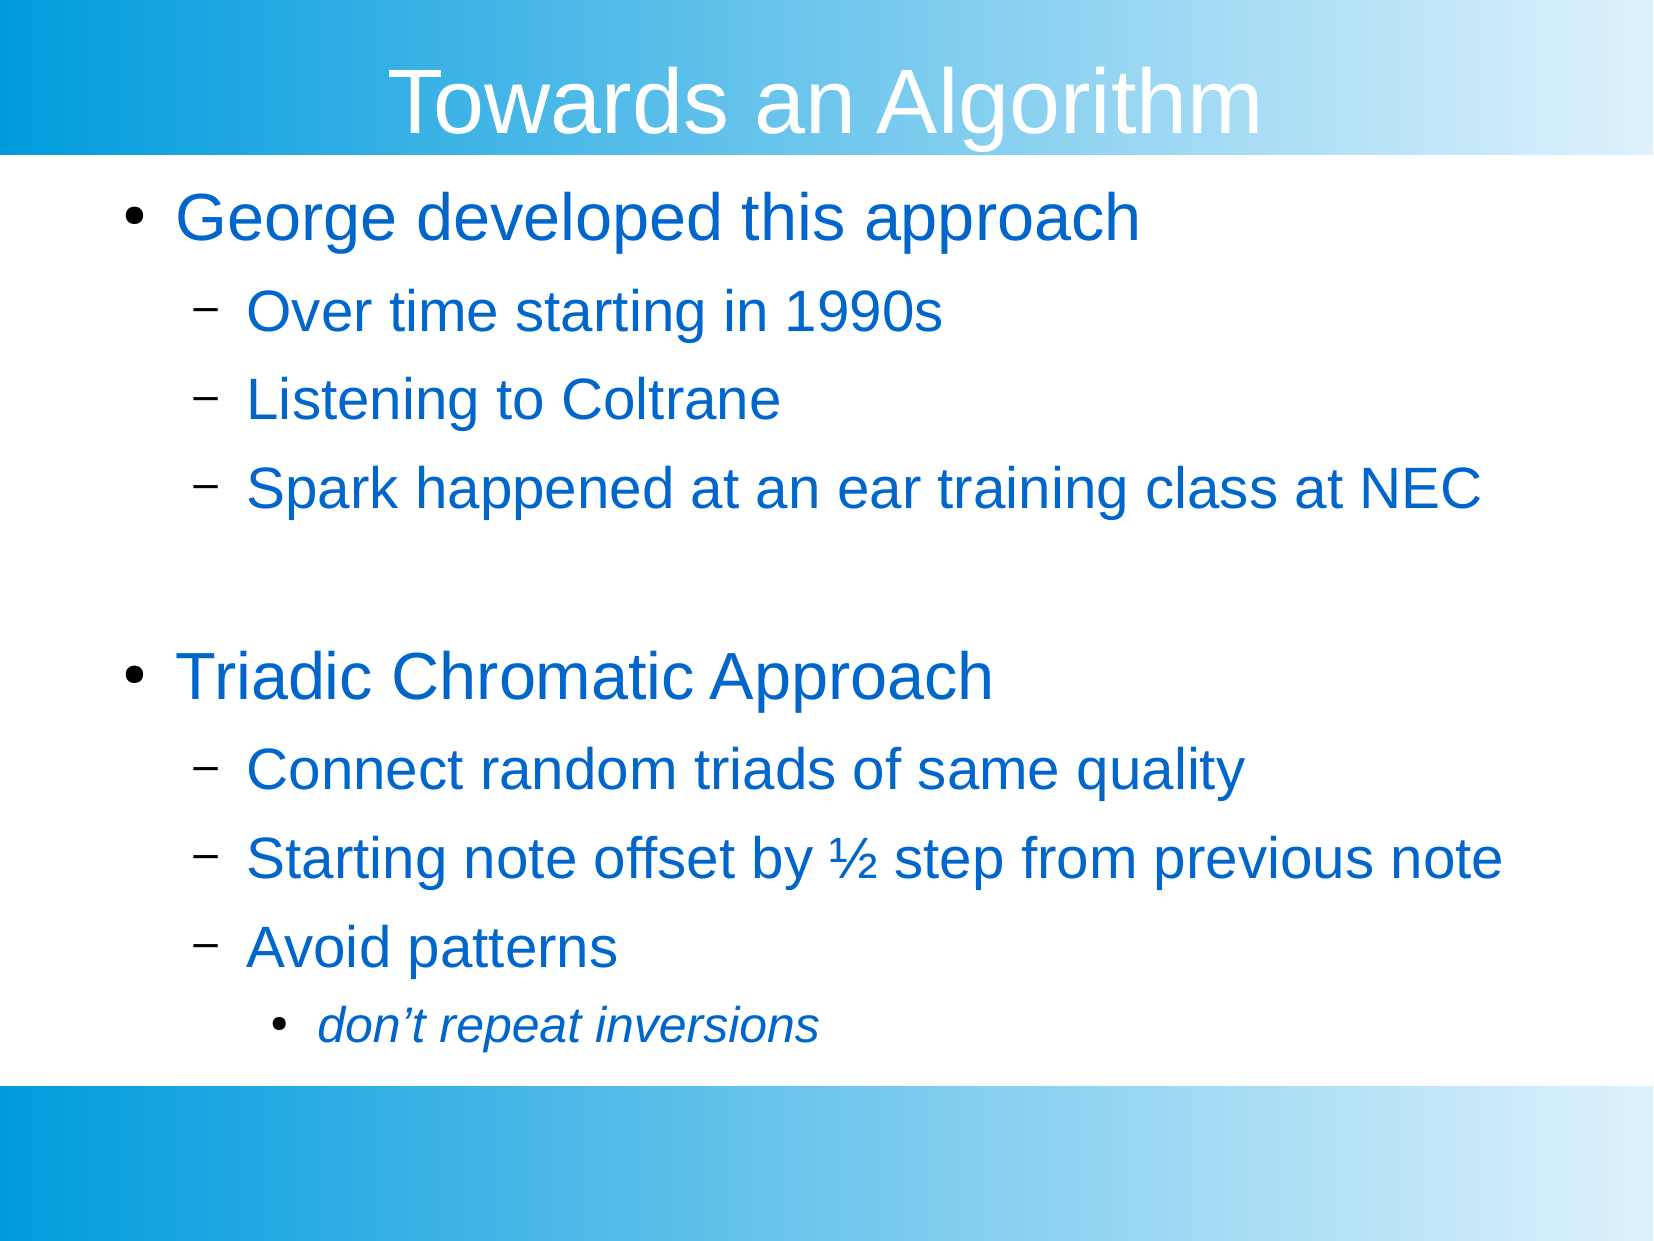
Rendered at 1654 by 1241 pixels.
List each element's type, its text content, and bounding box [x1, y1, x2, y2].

list George developed this approach Over time starting in 1990s Listening to Coltrane Spark happened at an ear training class at NEC Triadic Chromatic Approach Connect random triads of same quality Starting note offset by ½ step from previous note Avoid patterns don’t repeat inversions [105, 180, 1591, 1081]
title Towards an Algorithm [82, 49, 1571, 155]
